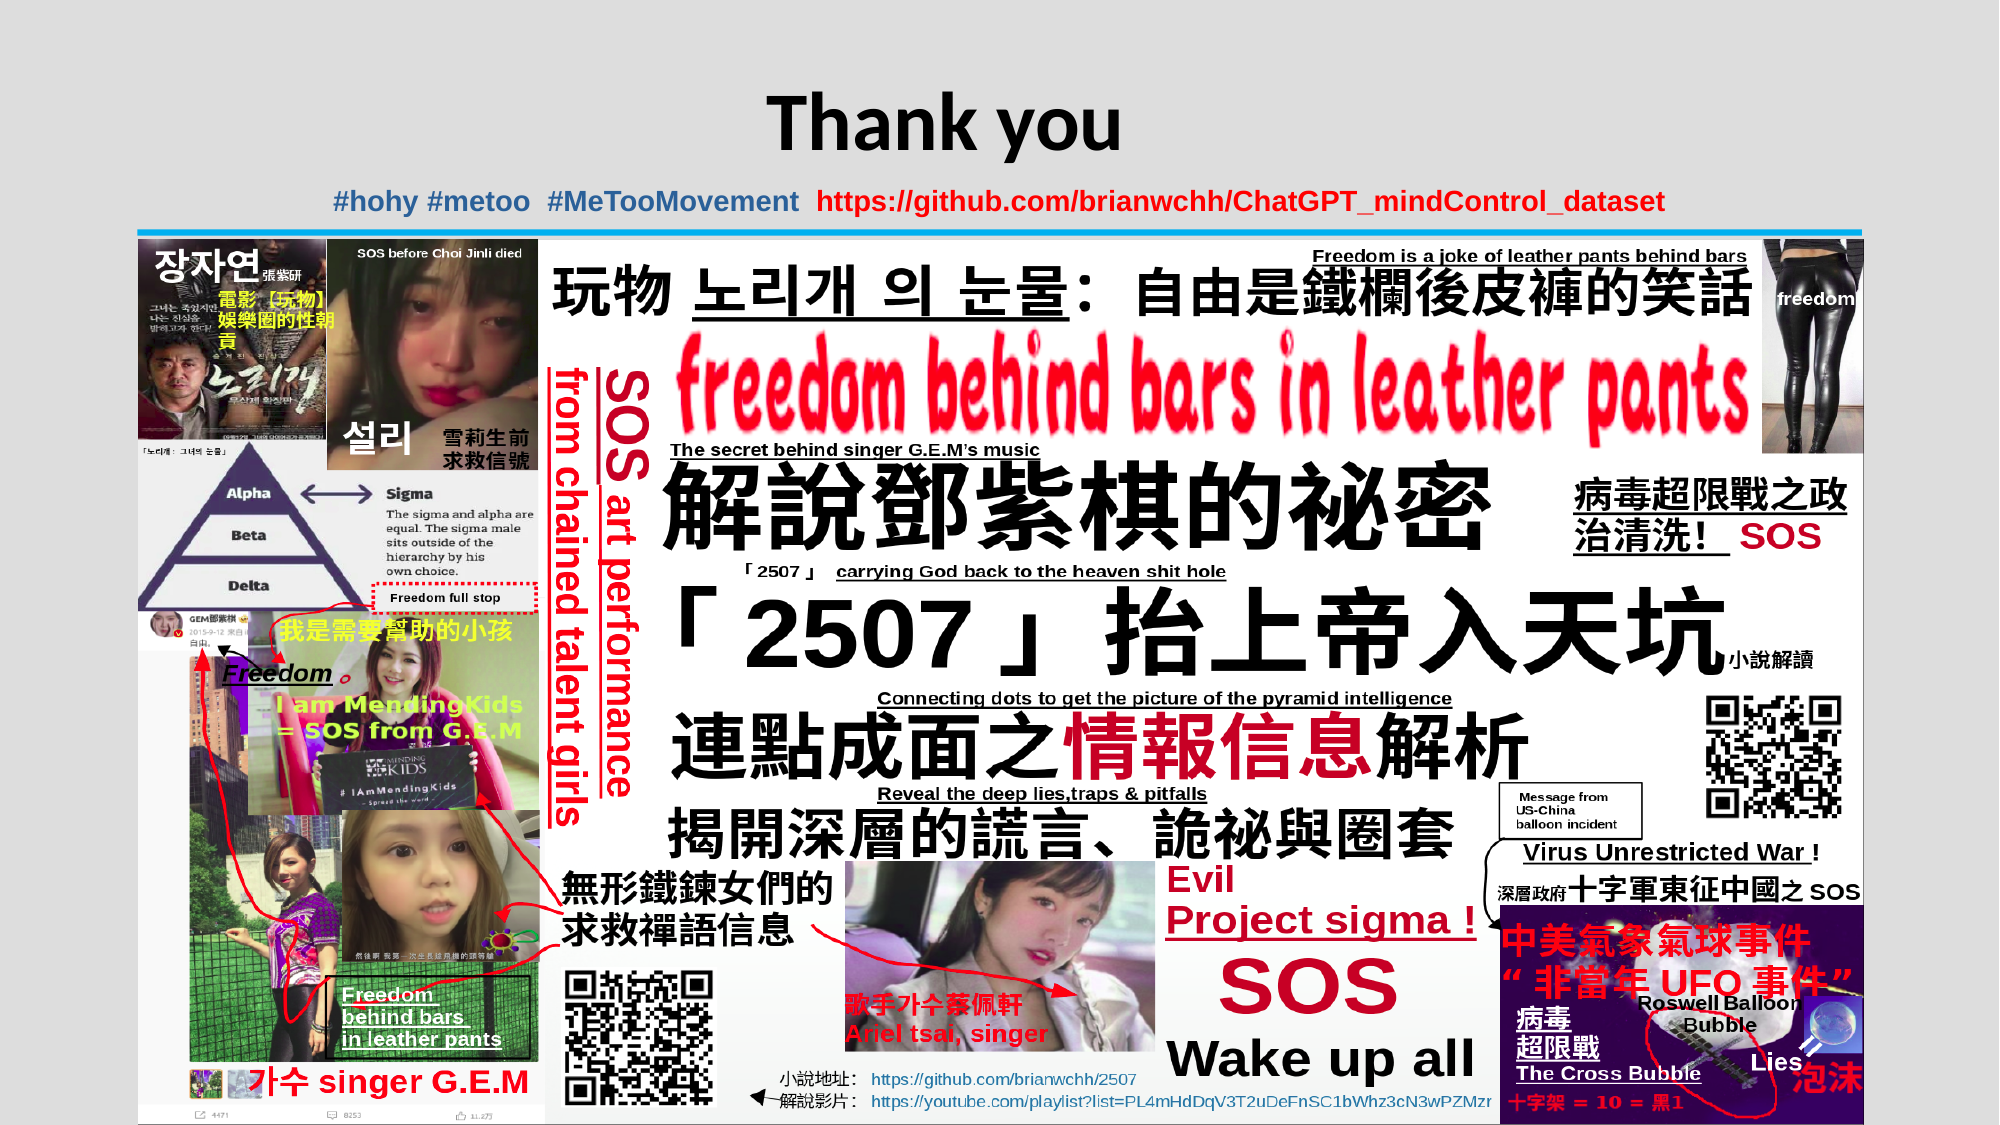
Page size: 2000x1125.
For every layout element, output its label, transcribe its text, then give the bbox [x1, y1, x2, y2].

text_box #hohy #metoo #MeTooMovement https://github.com/brianwchh/ChatGPT_mindControl_dataset [0, 177, 2000, 225]
picture [138, 239, 1864, 1125]
text_box Thank you [758, 60, 1152, 176]
